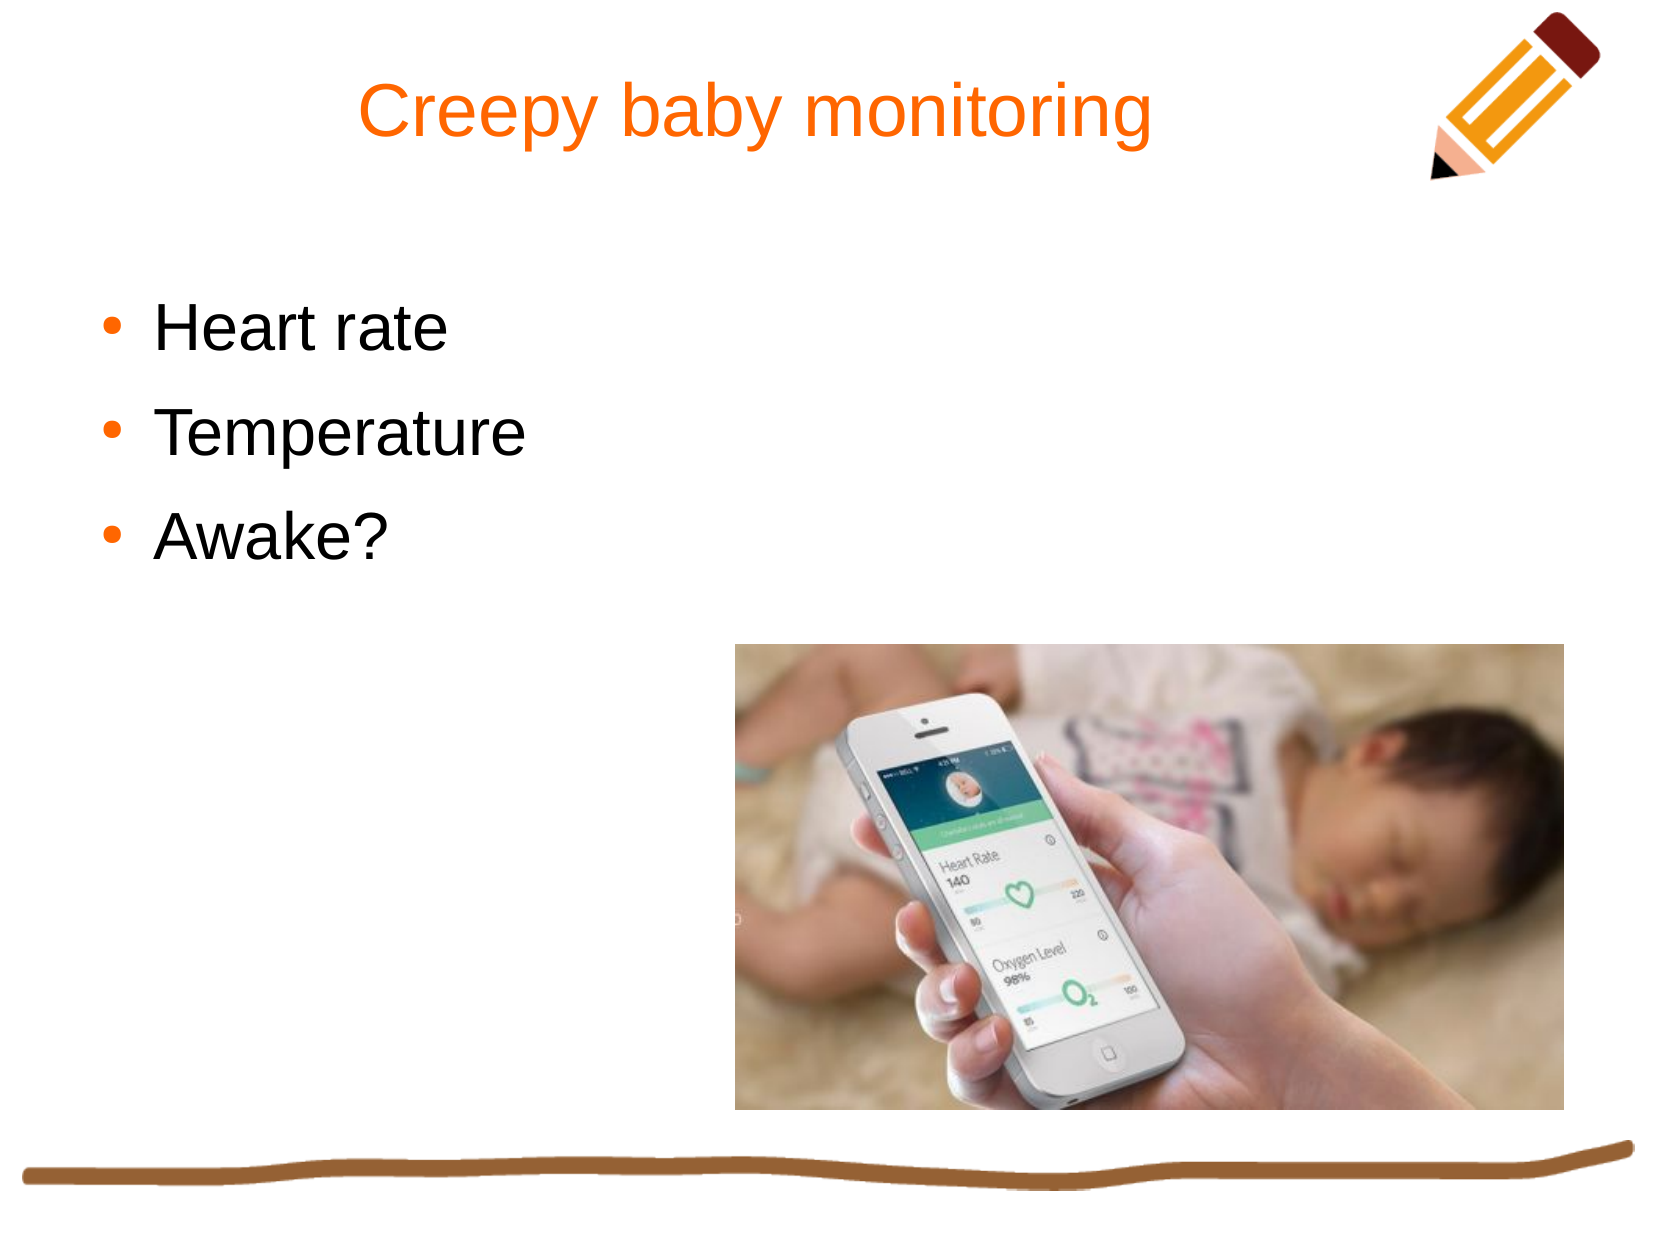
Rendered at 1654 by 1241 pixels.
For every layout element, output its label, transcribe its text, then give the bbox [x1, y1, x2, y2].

picture [1430, 12, 1601, 181]
title Creepy baby monitoring [82, 49, 1430, 172]
picture [735, 644, 1564, 1111]
list Heart rate Temperature Awake? [82, 290, 1571, 1122]
picture [22, 1140, 1635, 1191]
